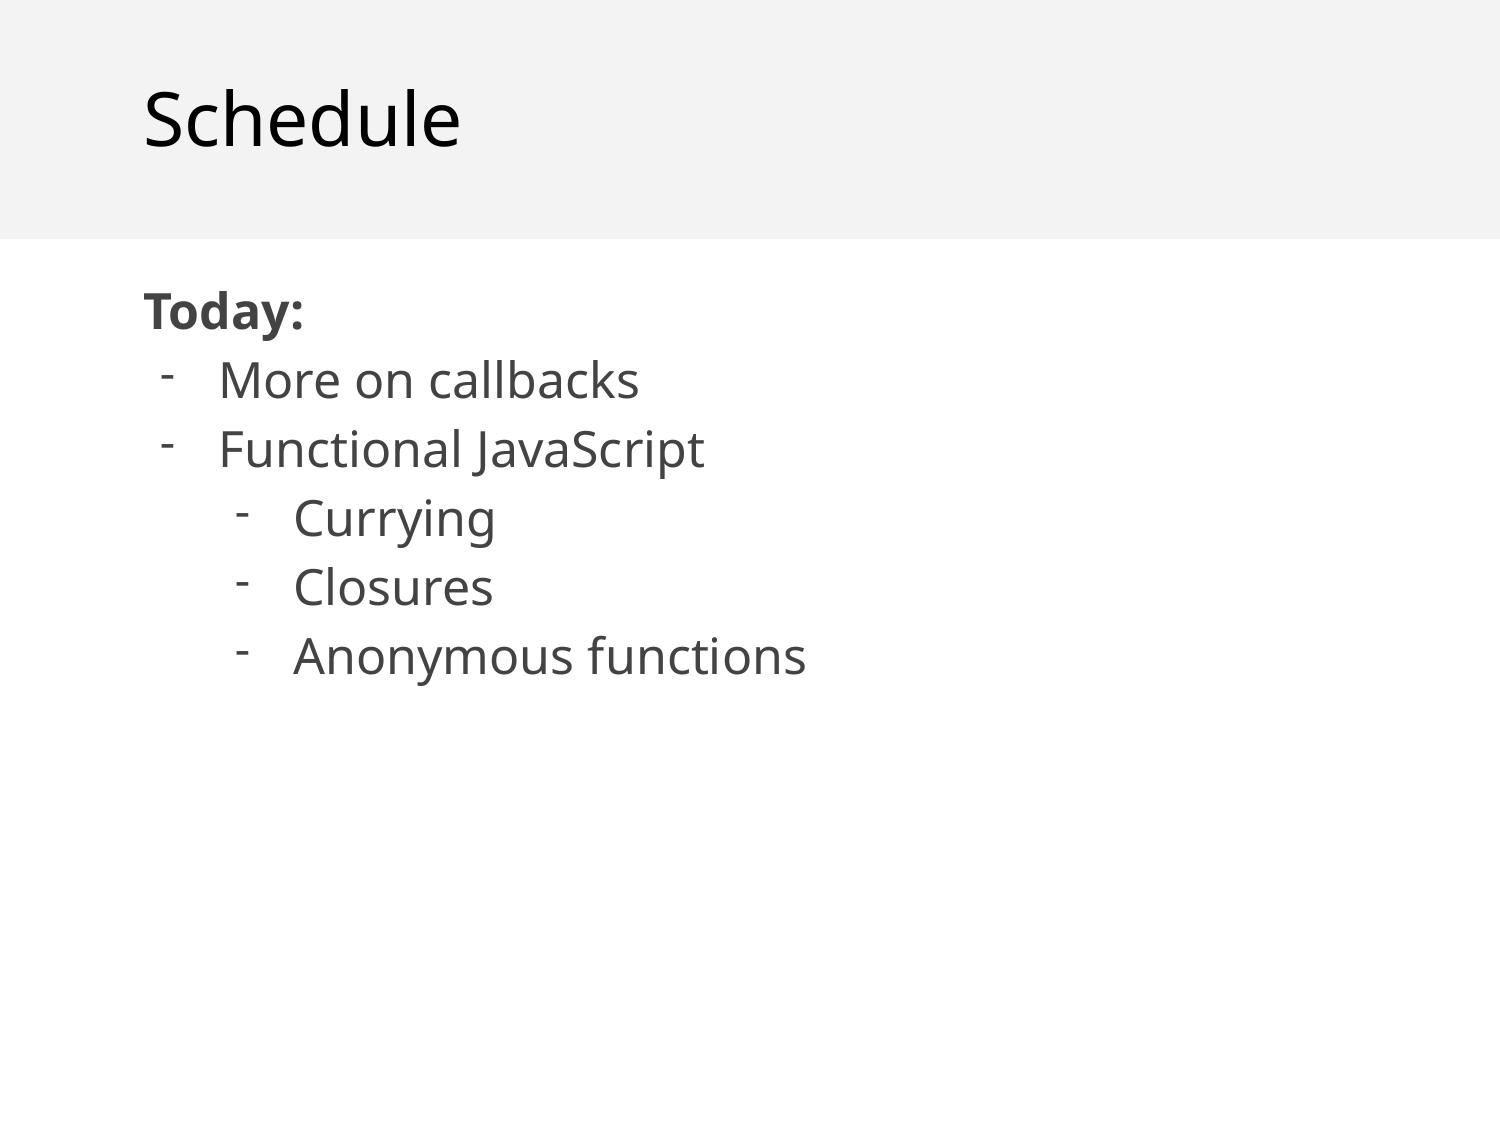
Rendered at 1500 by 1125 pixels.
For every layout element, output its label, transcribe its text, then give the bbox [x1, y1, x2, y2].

list Today: More on callbacks Functional JavaScript Currying Closures Anonymous functions [128, 255, 1372, 1074]
title Schedule [128, 56, 1372, 183]
